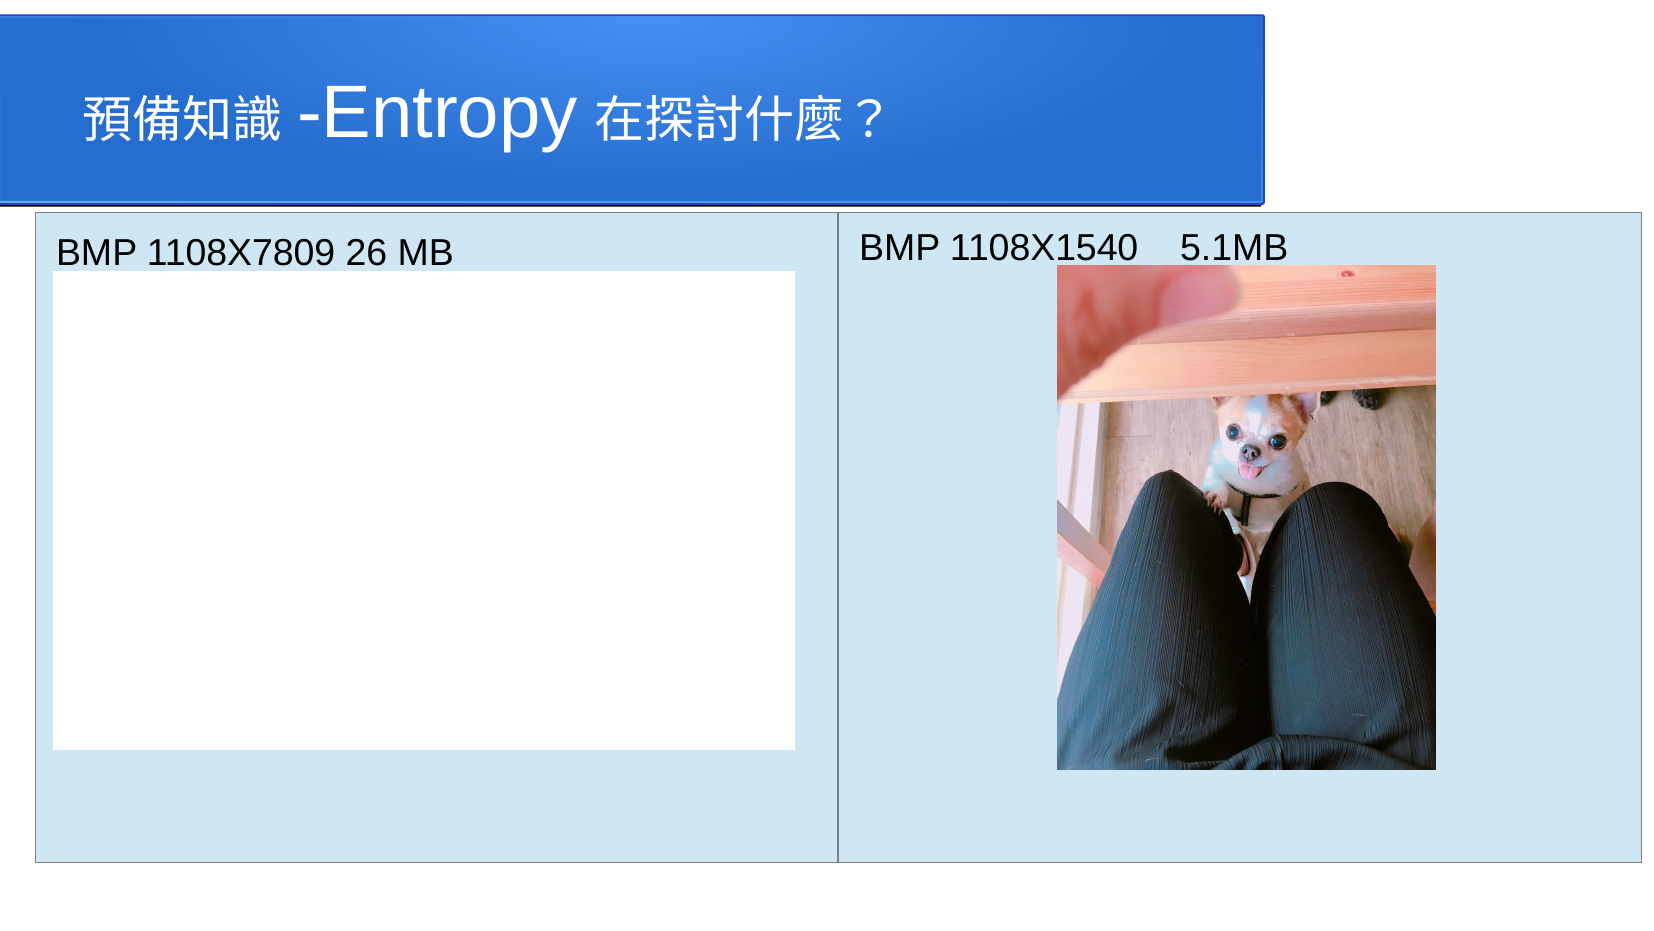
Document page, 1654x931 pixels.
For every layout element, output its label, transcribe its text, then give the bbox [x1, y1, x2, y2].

text_box BMP 1108X7809 26 MB [41, 224, 469, 282]
picture [1057, 265, 1436, 770]
text_box [35, 212, 1642, 874]
text_box BMP 1108X1540 5.1MB [844, 218, 1304, 276]
title 預備知識-Entropy在探討什麼？ [82, 35, 1235, 189]
picture [53, 271, 795, 751]
